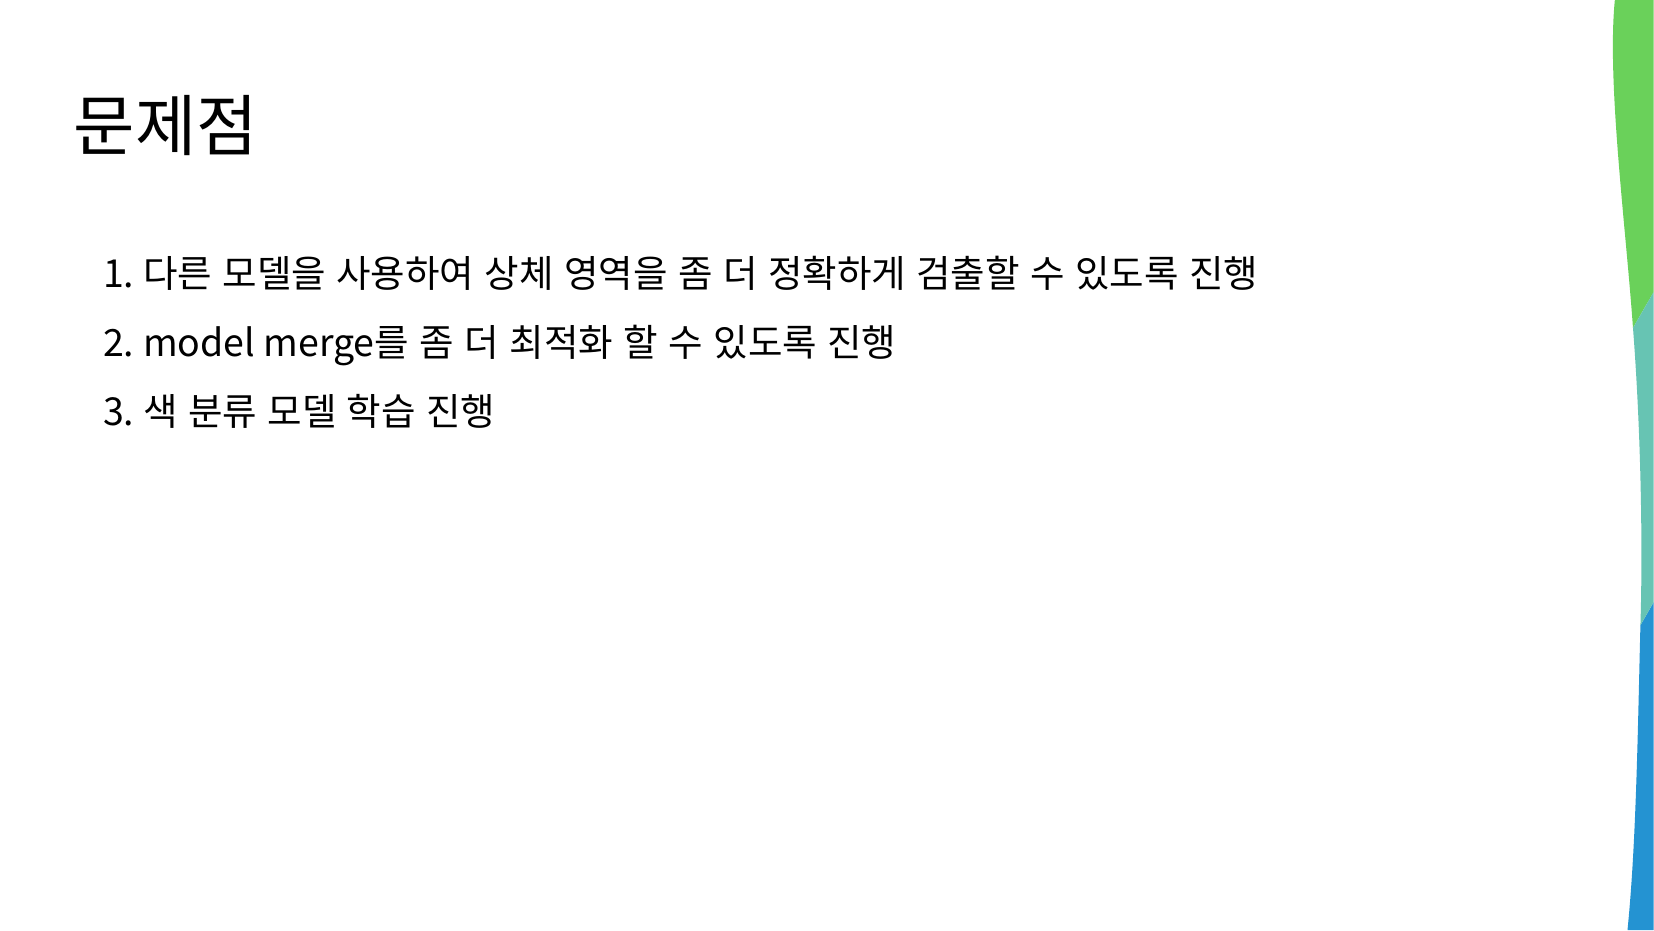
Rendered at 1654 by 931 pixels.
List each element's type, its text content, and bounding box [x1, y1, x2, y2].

text_box 1. 다른 모델을 사용하여 상체 영역을 좀 더 정확하게 검출할 수 있도록 진행 2. model merge를 좀 더 최적화 할 수 있도록 진행 3. 색 분류 모델 학습 진행 [88, 236, 1359, 514]
text_box 문제점 [59, 65, 414, 178]
